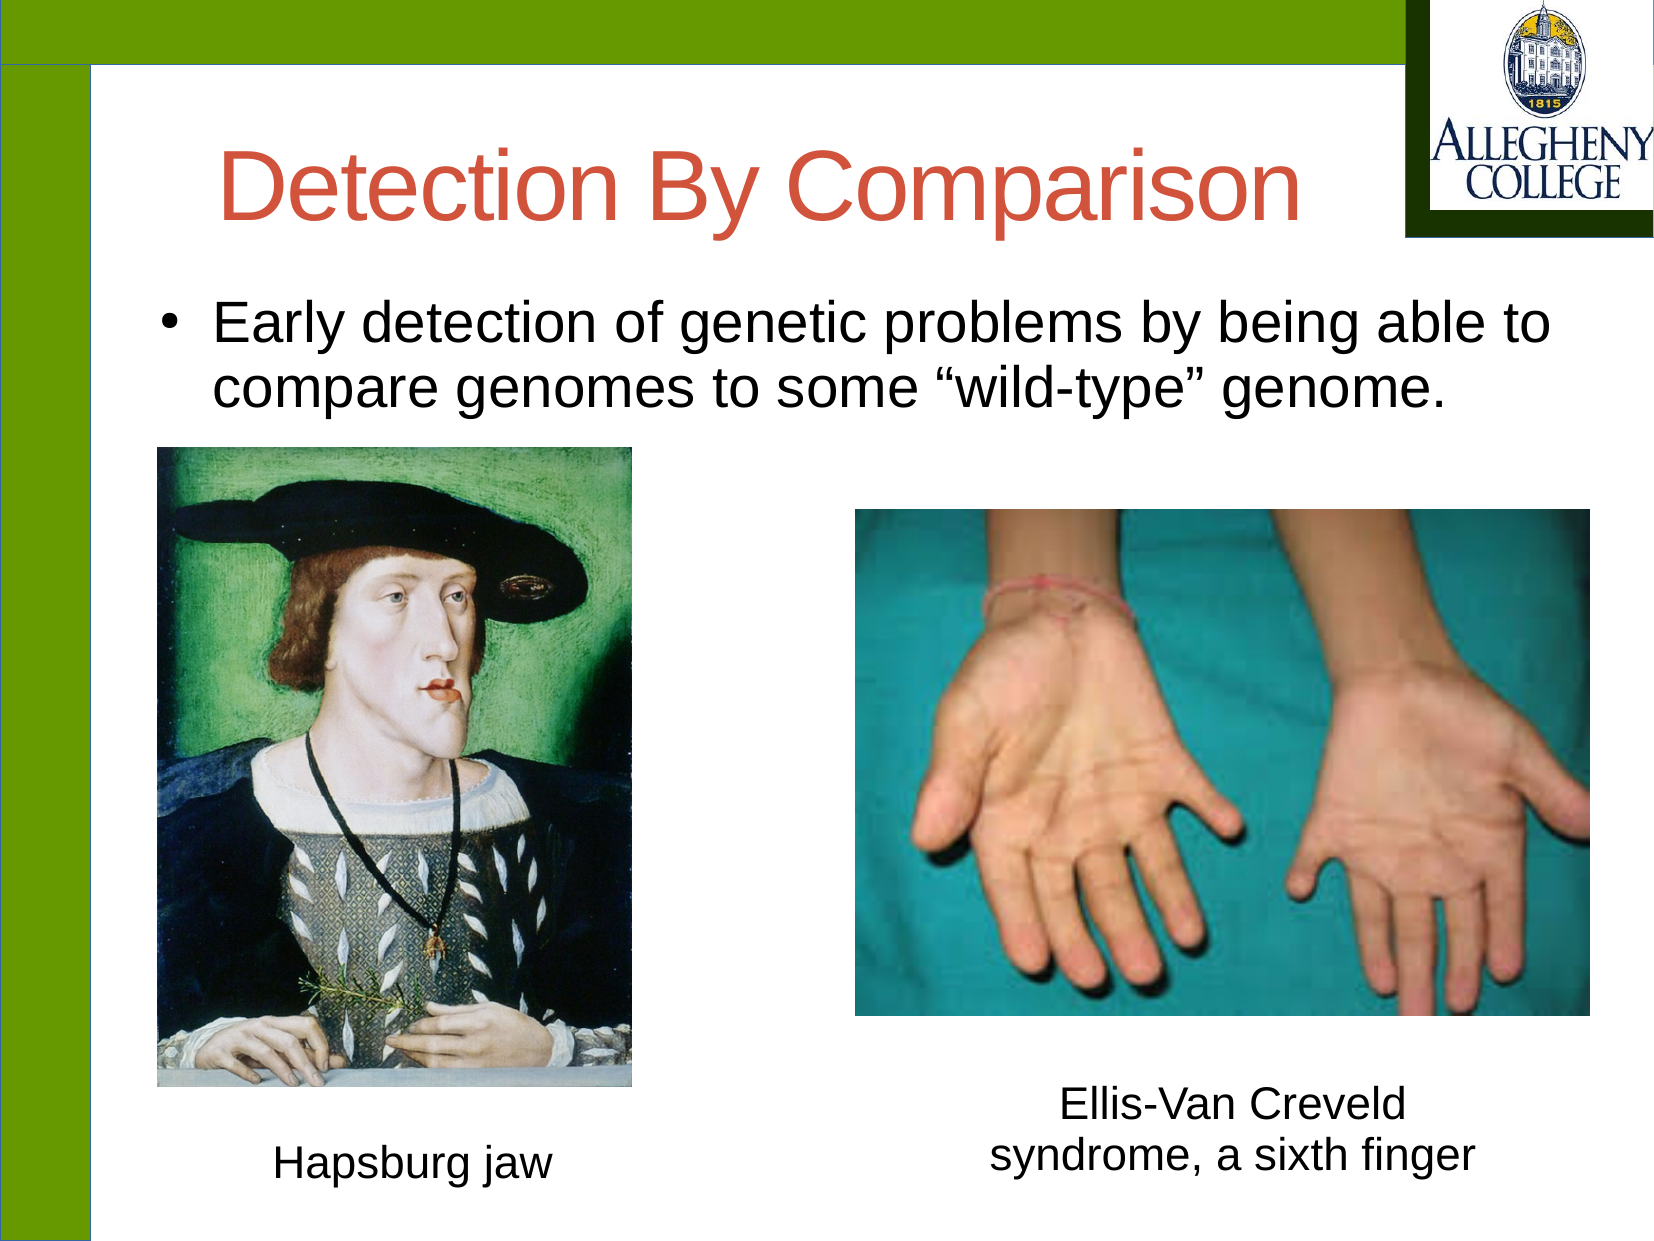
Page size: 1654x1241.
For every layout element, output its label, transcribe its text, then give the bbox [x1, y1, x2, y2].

text_box Ellis-Van Creveld syndrome, a sixth finger [947, 1070, 1520, 1197]
picture [157, 447, 632, 1087]
picture [1430, 0, 1654, 210]
list Early detection of genetic problems by being able to compare genomes to some “wild-type” genome. [141, 290, 1630, 1010]
title Detection By Comparison [201, 99, 1368, 262]
text_box Hapsburg jaw [209, 1129, 616, 1196]
text_box [0, 0, 1654, 1241]
picture [855, 509, 1590, 1016]
